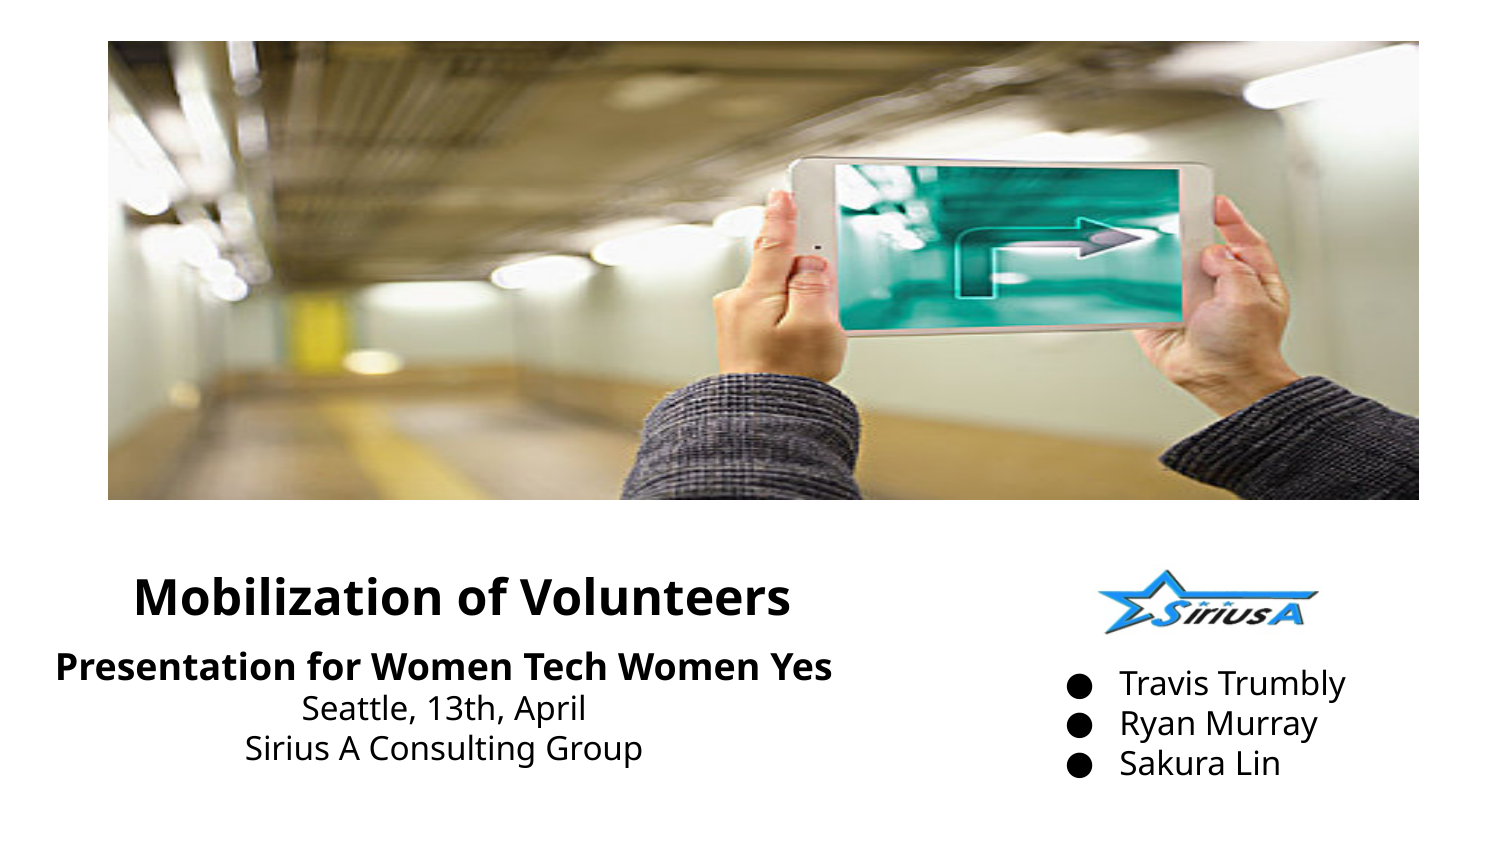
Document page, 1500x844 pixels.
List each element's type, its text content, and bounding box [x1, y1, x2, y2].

picture [1069, 564, 1337, 657]
subtitle Presentation for Women Tech Women Yes Seattle, 13th, April Sirius A Consulting Group [0, 627, 1069, 758]
picture [108, 41, 1419, 500]
subtitle Travis Trumbly Ryan Murray Sakura Lin [1029, 647, 1394, 778]
title Mobilization of Volunteers [0, 482, 942, 627]
